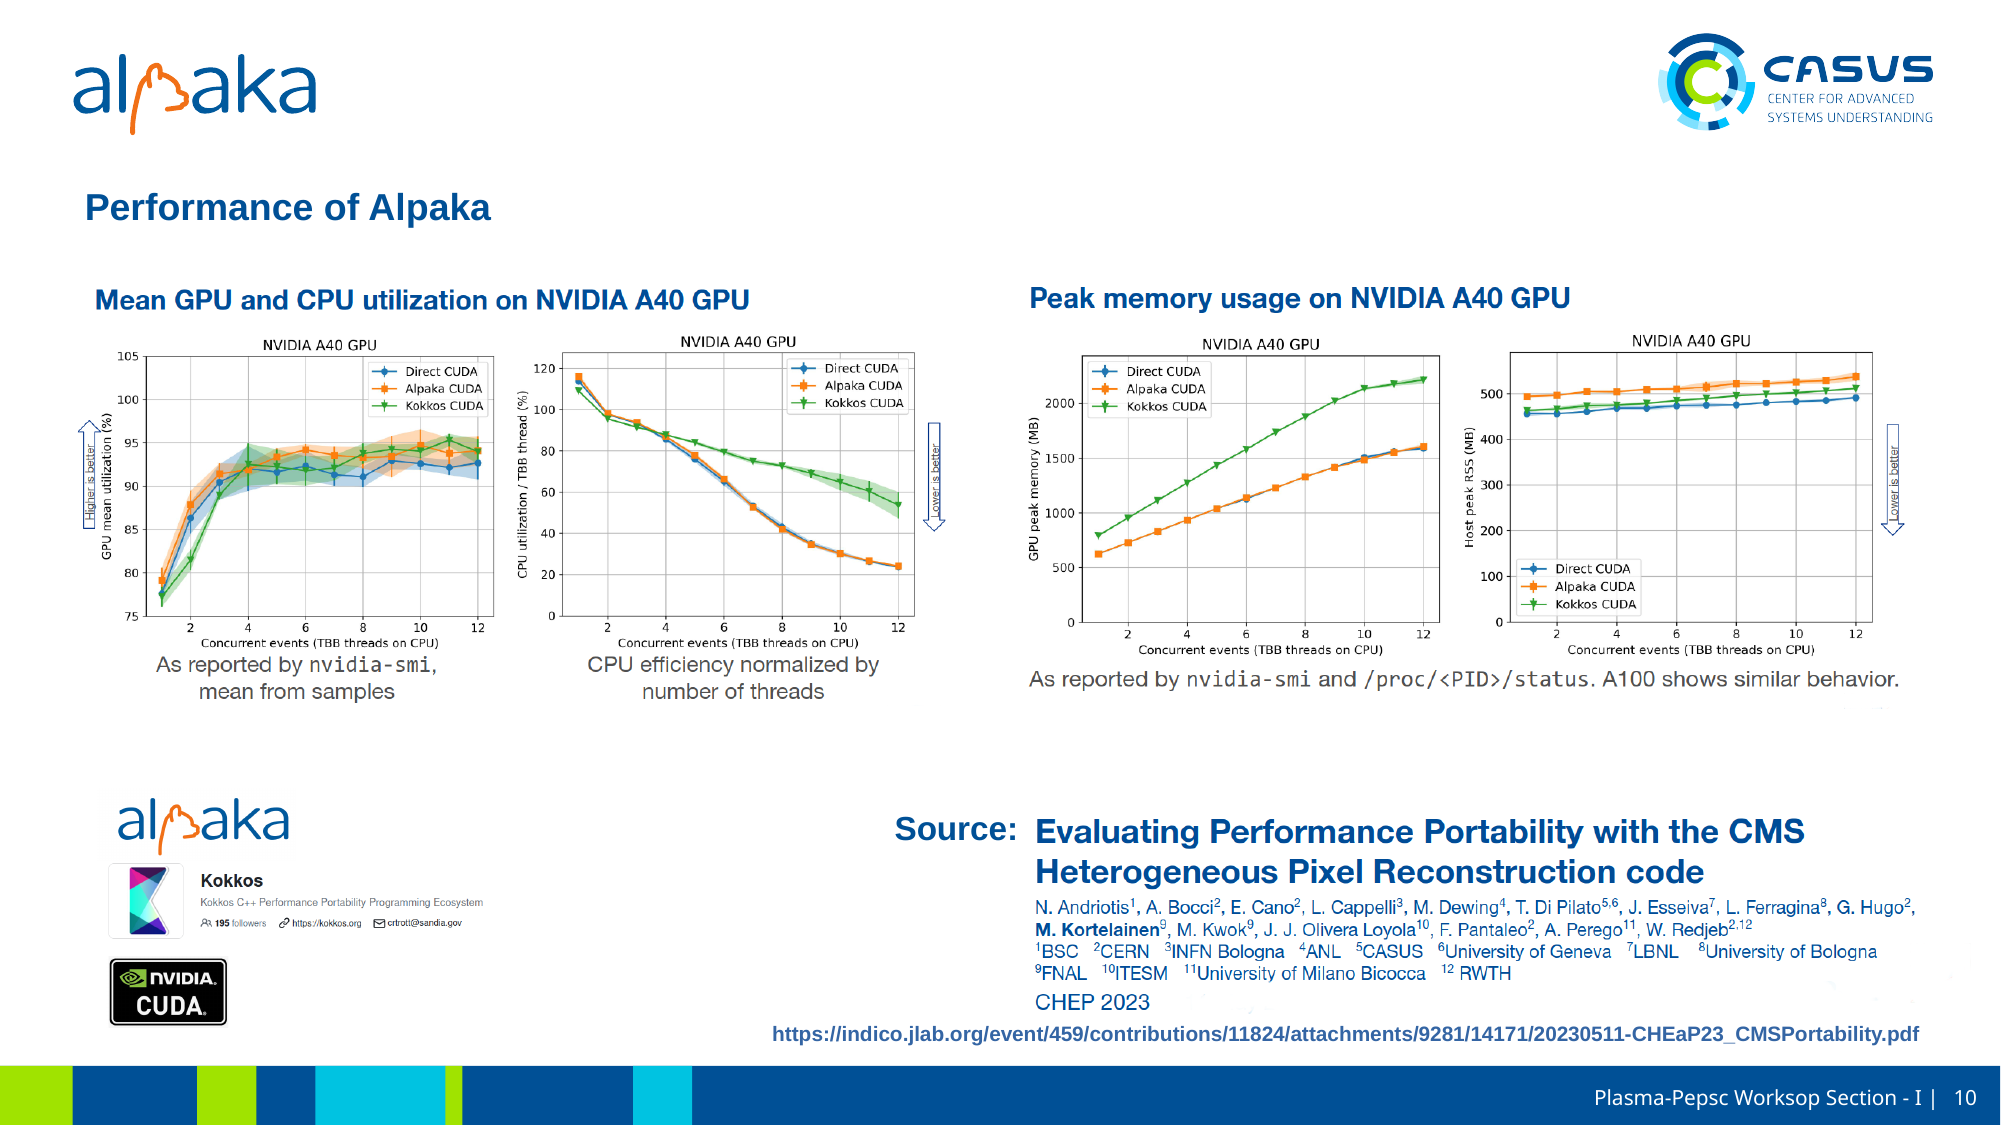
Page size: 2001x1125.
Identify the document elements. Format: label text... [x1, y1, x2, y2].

picture [1023, 808, 1979, 1015]
picture [1658, 33, 1933, 131]
text_box Performance of Alpaka [70, 179, 544, 279]
text_box https://indico.jlab.org/event/459/contributions/11824/attachments/9281/14171/20230511-CHEaP23_CMSPortability.pdf [757, 1015, 2001, 1082]
picture [106, 956, 229, 1028]
picture [75, 283, 951, 706]
picture [72, 53, 317, 136]
picture [1009, 275, 1910, 709]
picture [97, 788, 497, 952]
text_box Source: [879, 803, 1170, 902]
